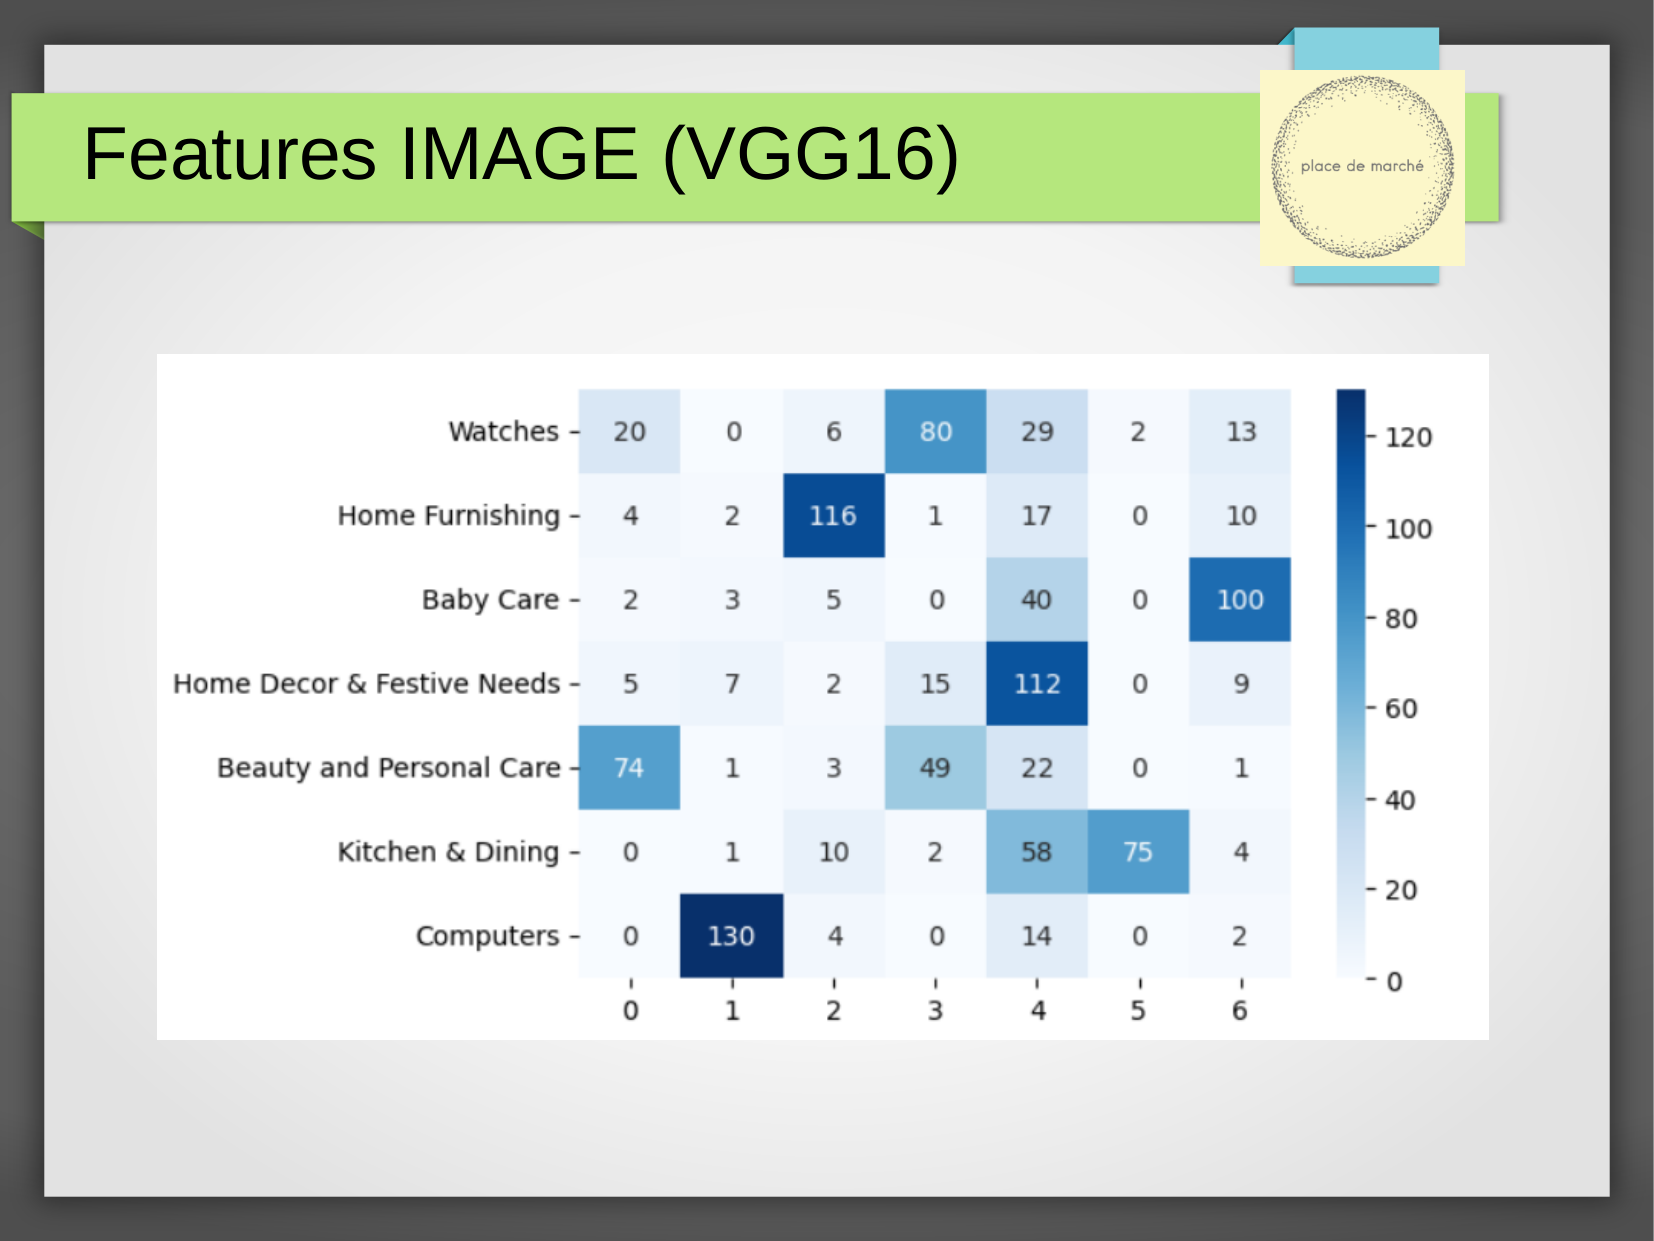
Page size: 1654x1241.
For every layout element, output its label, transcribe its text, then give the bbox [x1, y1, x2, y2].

title Features IMAGE (VGG16) [82, 94, 1260, 213]
picture [0, 0, 1654, 1241]
